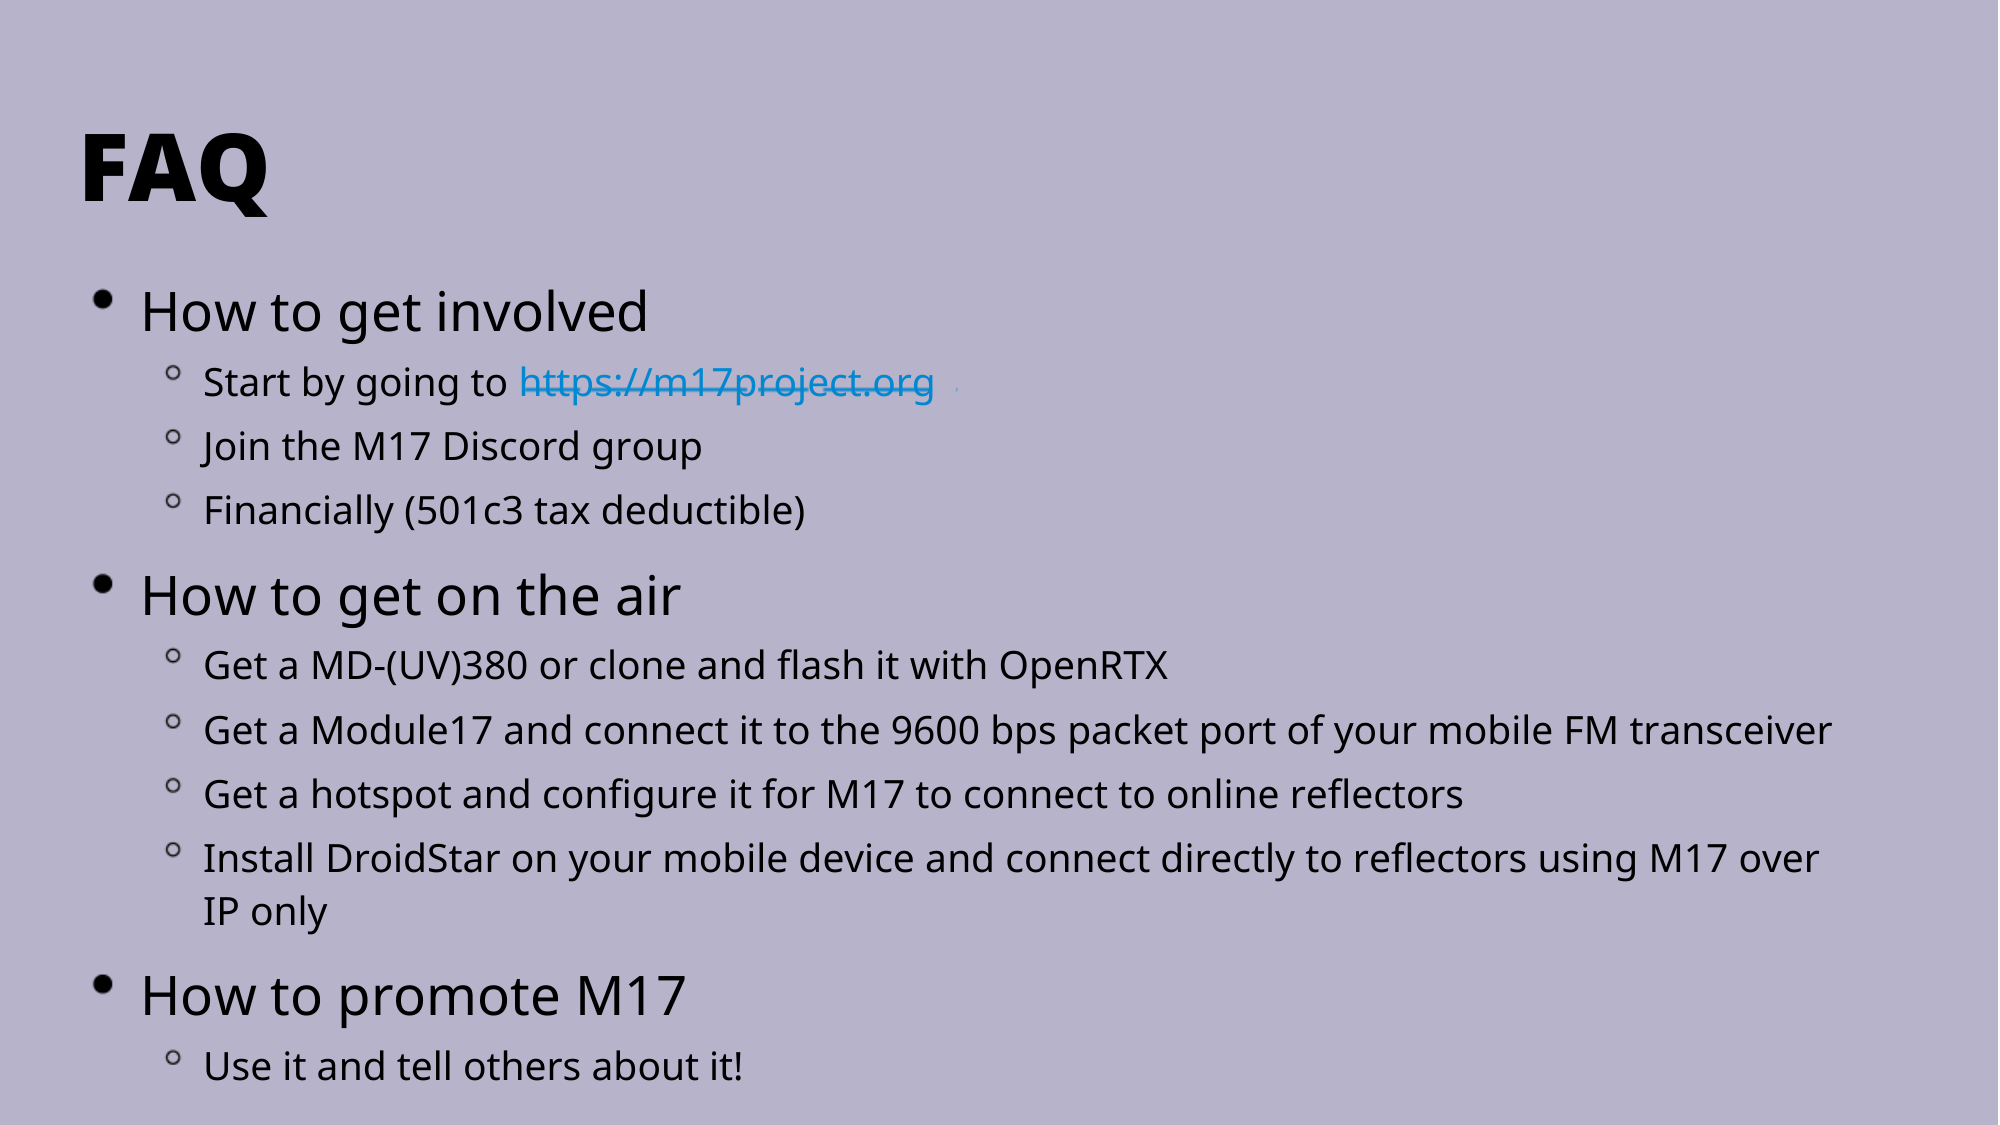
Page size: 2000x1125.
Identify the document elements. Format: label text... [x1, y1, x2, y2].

text_box How to get involved [140, 273, 631, 328]
picture [0, 0, 1998, 1125]
text_box Get a Module17 and connect it to the 9600 bps packet port of your mobile FM transceiver [203, 702, 1751, 742]
text_box Join the M17 Discord group [203, 418, 683, 458]
text_box IP only [203, 884, 321, 924]
text_box How to get on the air [140, 557, 656, 613]
text_box Get a MD-(UV)380 or clone and flash it with OpenRTX [203, 637, 1140, 677]
text_box Start by going to https://m17project.org [203, 354, 894, 394]
text_box Financially (501c3 tax deductible) [203, 482, 776, 522]
text_box Install DroidStar on your mobile device and connect directly to reflectors using M17 over [203, 831, 1724, 871]
text_box FAQ [78, 101, 273, 195]
text_box Use it and tell others about it! [203, 1038, 712, 1078]
text_box Get a hotspot and configure it for M17 to connect to online reflectors [203, 767, 1395, 807]
text_box How to promote M17 [140, 957, 670, 1013]
